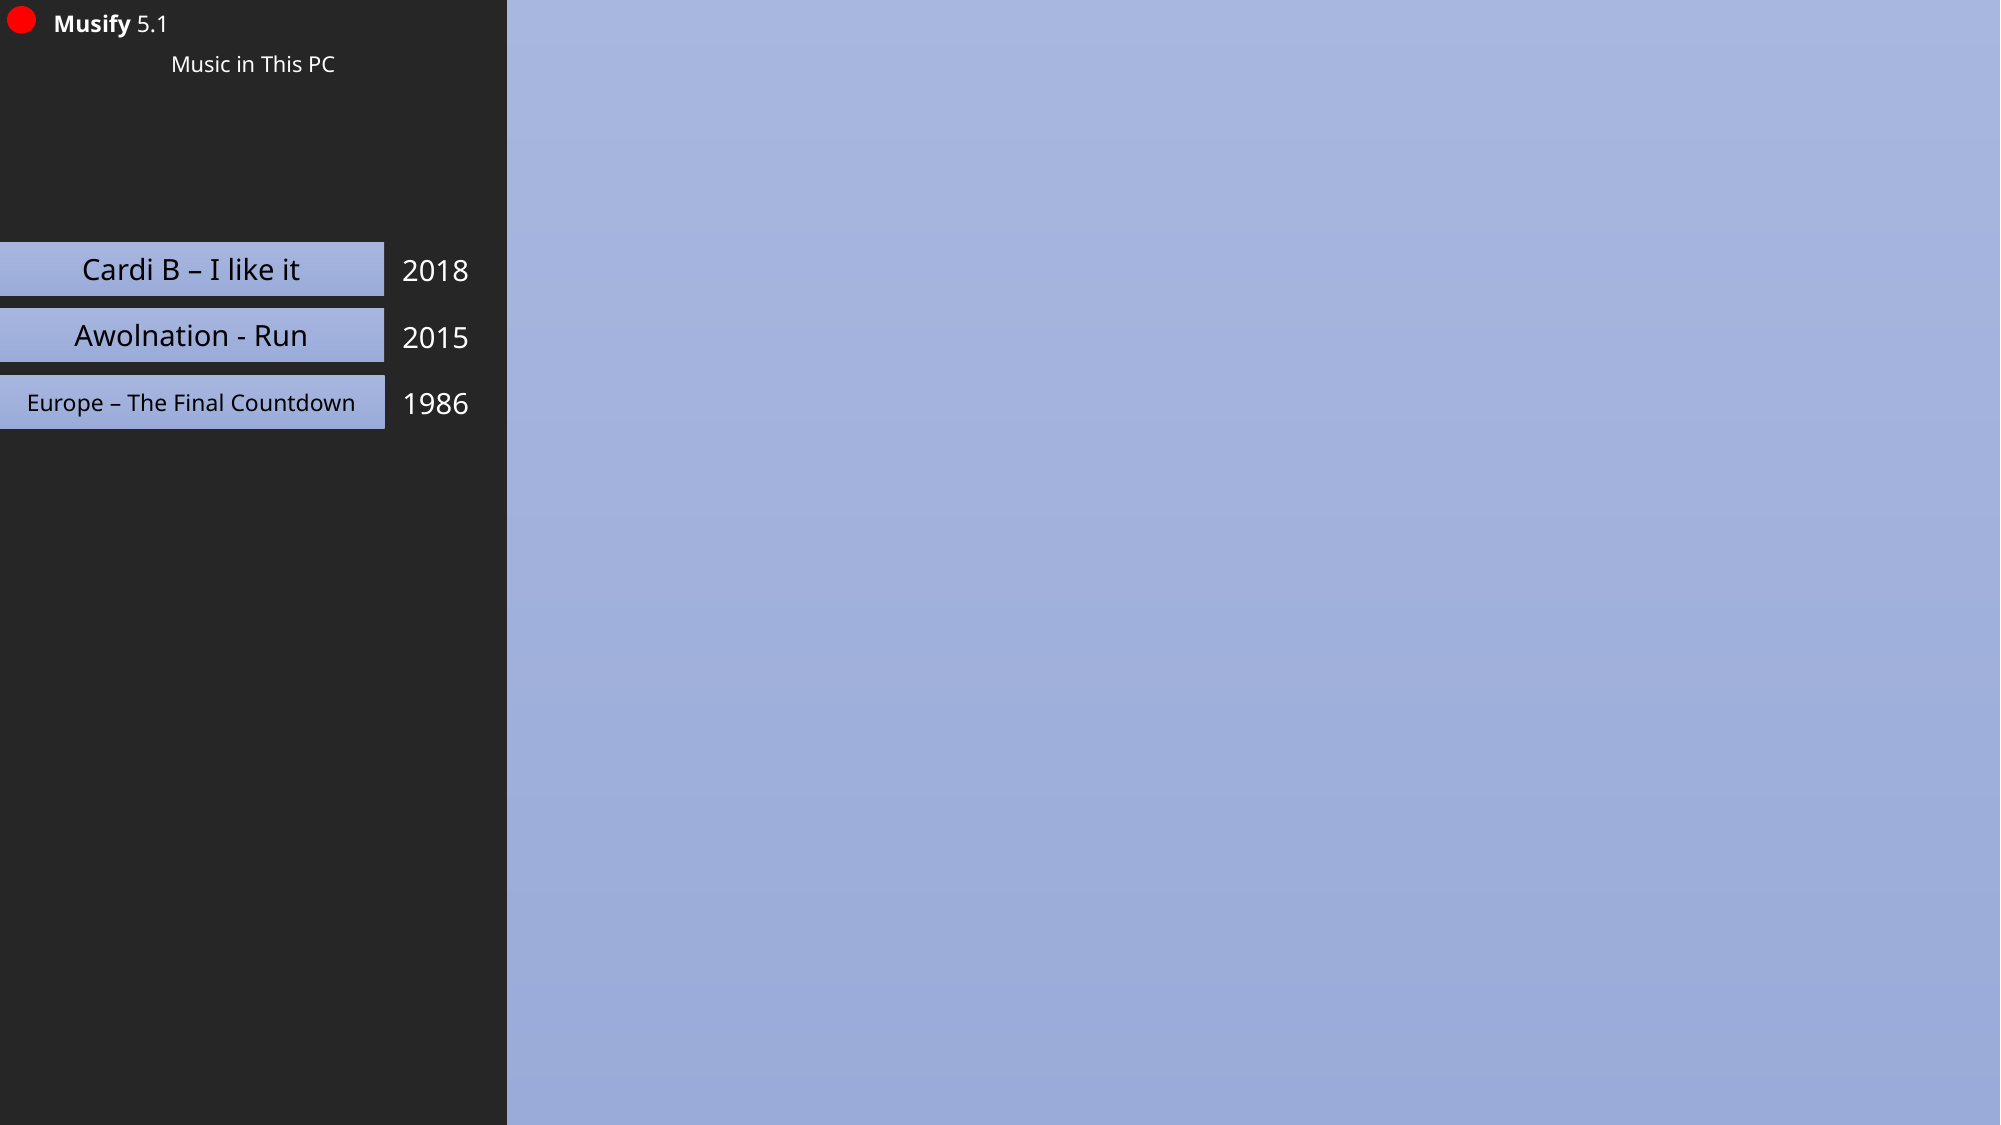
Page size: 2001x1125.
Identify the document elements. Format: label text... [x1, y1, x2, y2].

text_box 2015 [387, 311, 486, 363]
title Musify 5.1 [38, 4, 445, 33]
text_box 2018 [387, 244, 486, 295]
text_box Music in This PC [14, 41, 493, 87]
text_box Europe – The Final Countdown [0, 375, 385, 428]
text_box 1986 [387, 377, 487, 429]
text_box Cardi B – I like it [0, 242, 384, 295]
text_box Awolnation - Run [0, 309, 384, 362]
text_box [0, 0, 2000, 1125]
